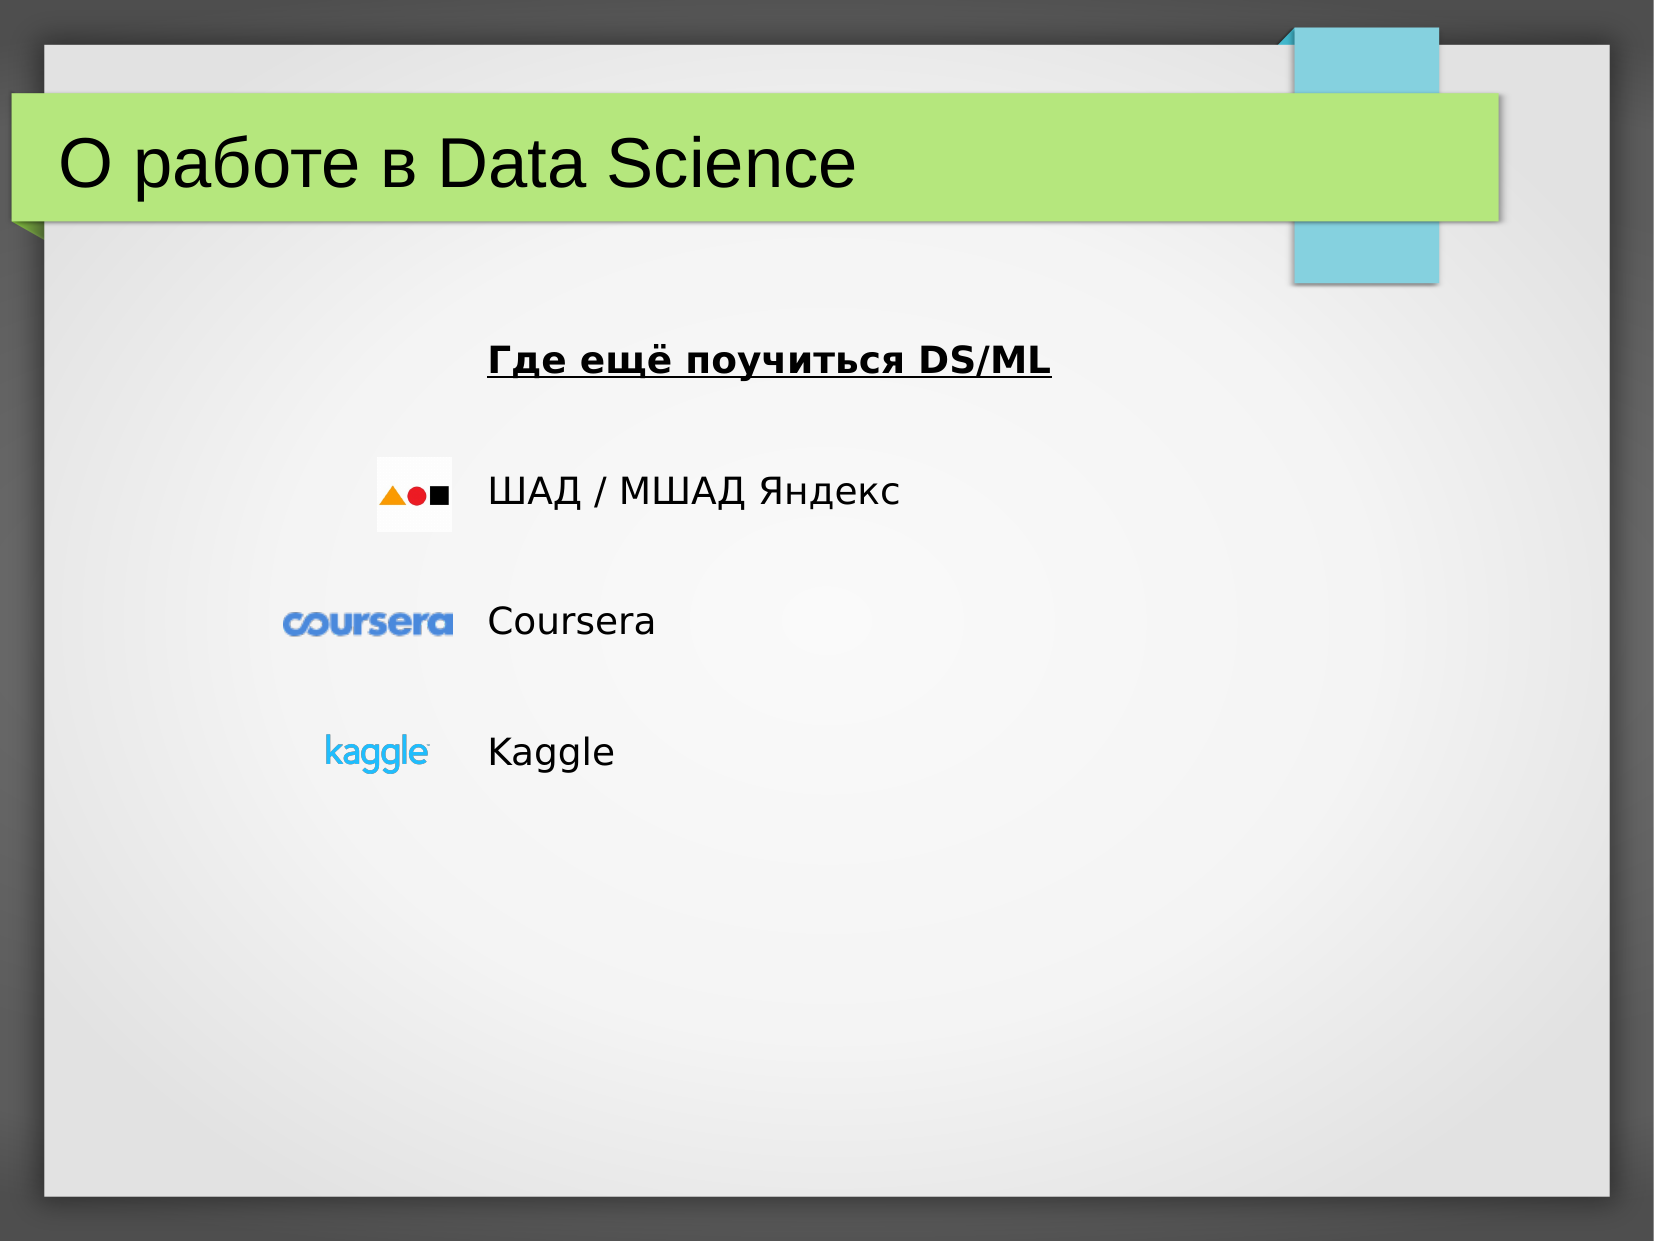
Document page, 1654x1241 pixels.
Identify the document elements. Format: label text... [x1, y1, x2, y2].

title О работе в Data Science [59, 123, 1394, 203]
text_box Где ещё поучиться DS/ML ШАД / МШАД Яндекс Coursera Kaggle [472, 331, 1158, 826]
picture [0, 0, 1654, 1241]
